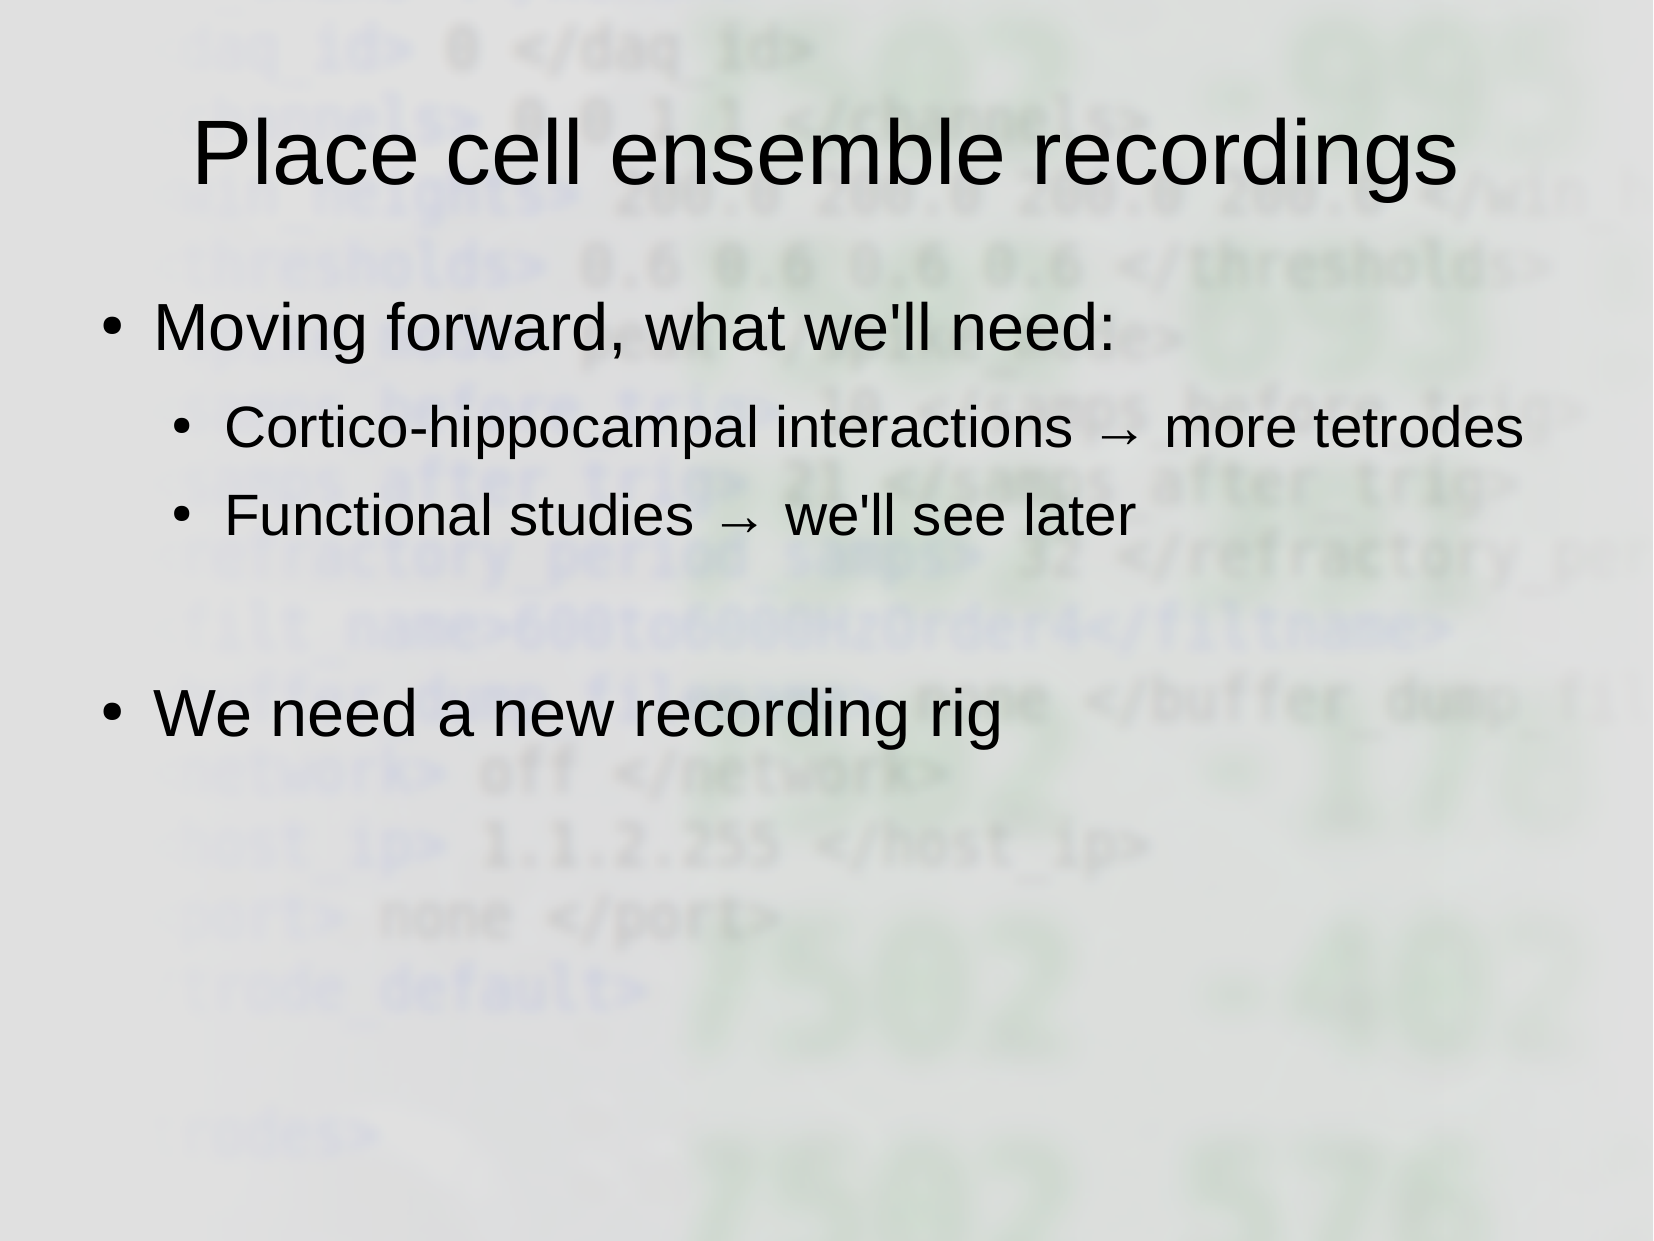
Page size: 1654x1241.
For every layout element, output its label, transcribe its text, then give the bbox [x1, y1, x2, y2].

title Place cell ensemble recordings [82, 49, 1571, 257]
picture [0, 0, 1654, 1241]
list Moving forward, what we'll need: Cortico-hippocampal interactions → more tetrodes Functional studies → we'll see later We need a new recording rig [82, 290, 1571, 1109]
